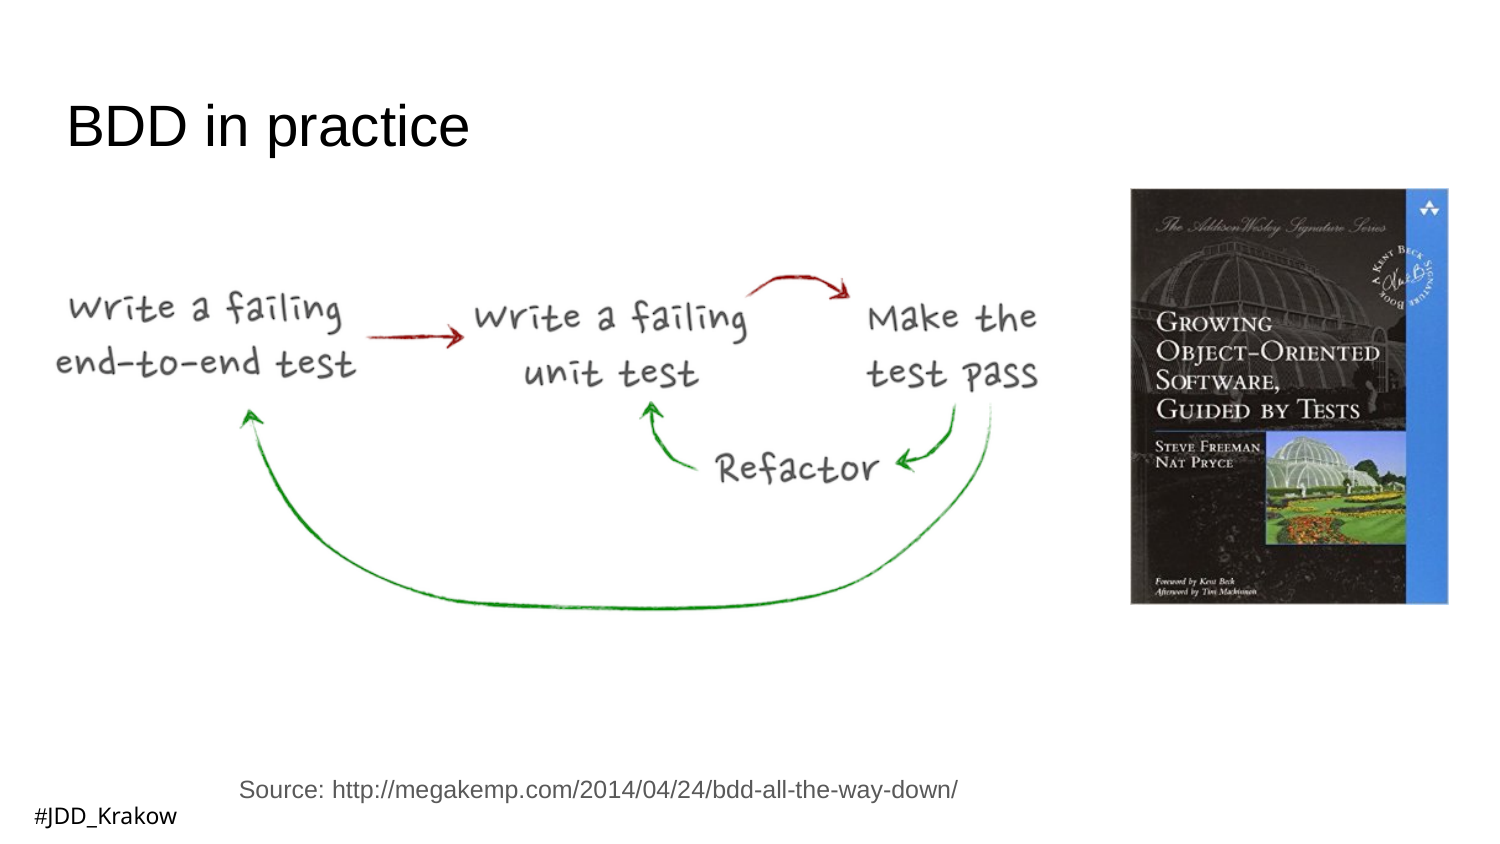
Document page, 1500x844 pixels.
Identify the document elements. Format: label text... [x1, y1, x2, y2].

title BDD in practice [51, 72, 1449, 167]
list Source: http://megakemp.com/2014/04/24/bdd-all-the-way-down/ [223, 758, 1232, 823]
picture [1130, 188, 1449, 605]
text_box #JDD_Krakow [0, 786, 247, 844]
picture [51, 267, 1044, 619]
